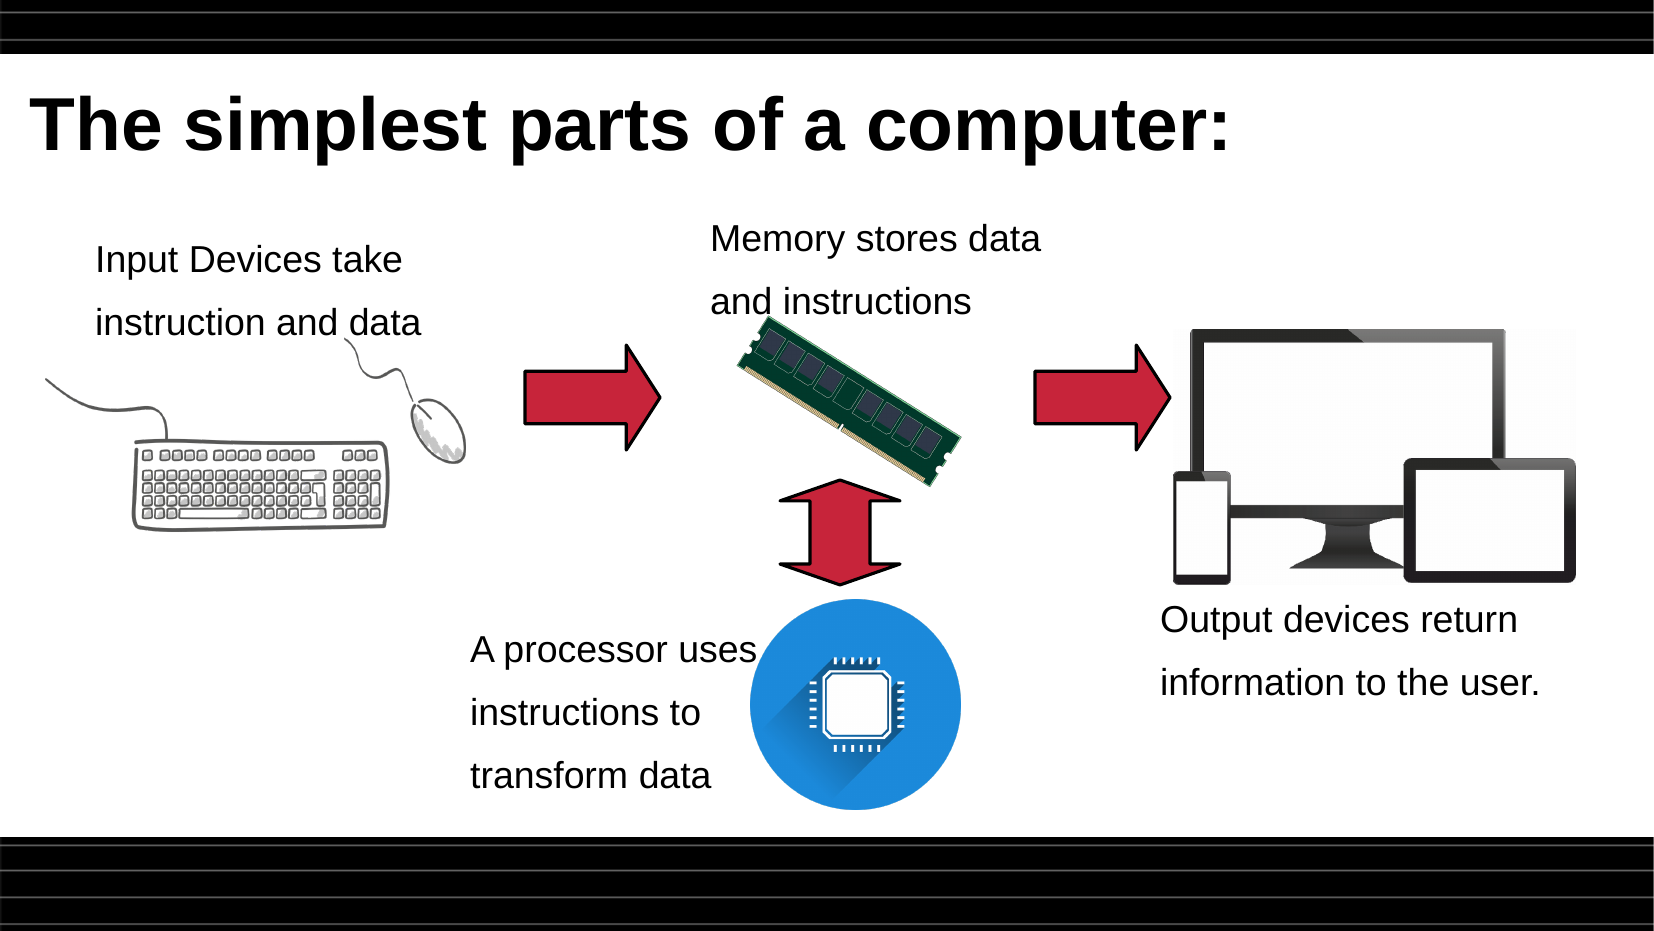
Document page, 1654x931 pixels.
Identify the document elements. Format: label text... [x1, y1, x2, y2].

text_box [1035, 345, 1171, 451]
picture [0, 0, 1654, 54]
text_box The simplest parts of a computer: [15, 75, 1591, 174]
text_box Memory stores data and instructions [660, 189, 1111, 331]
picture [0, 837, 1654, 931]
picture [722, 331, 976, 511]
picture [750, 599, 961, 811]
text_box Output devices return information to the user. [1110, 570, 1561, 711]
text_box [780, 480, 901, 585]
picture [1173, 329, 1576, 585]
picture [45, 329, 466, 541]
text_box [525, 345, 661, 451]
text_box Input Devices take instruction and data [45, 210, 496, 366]
text_box A processor uses instructions to transform data [420, 599, 871, 804]
